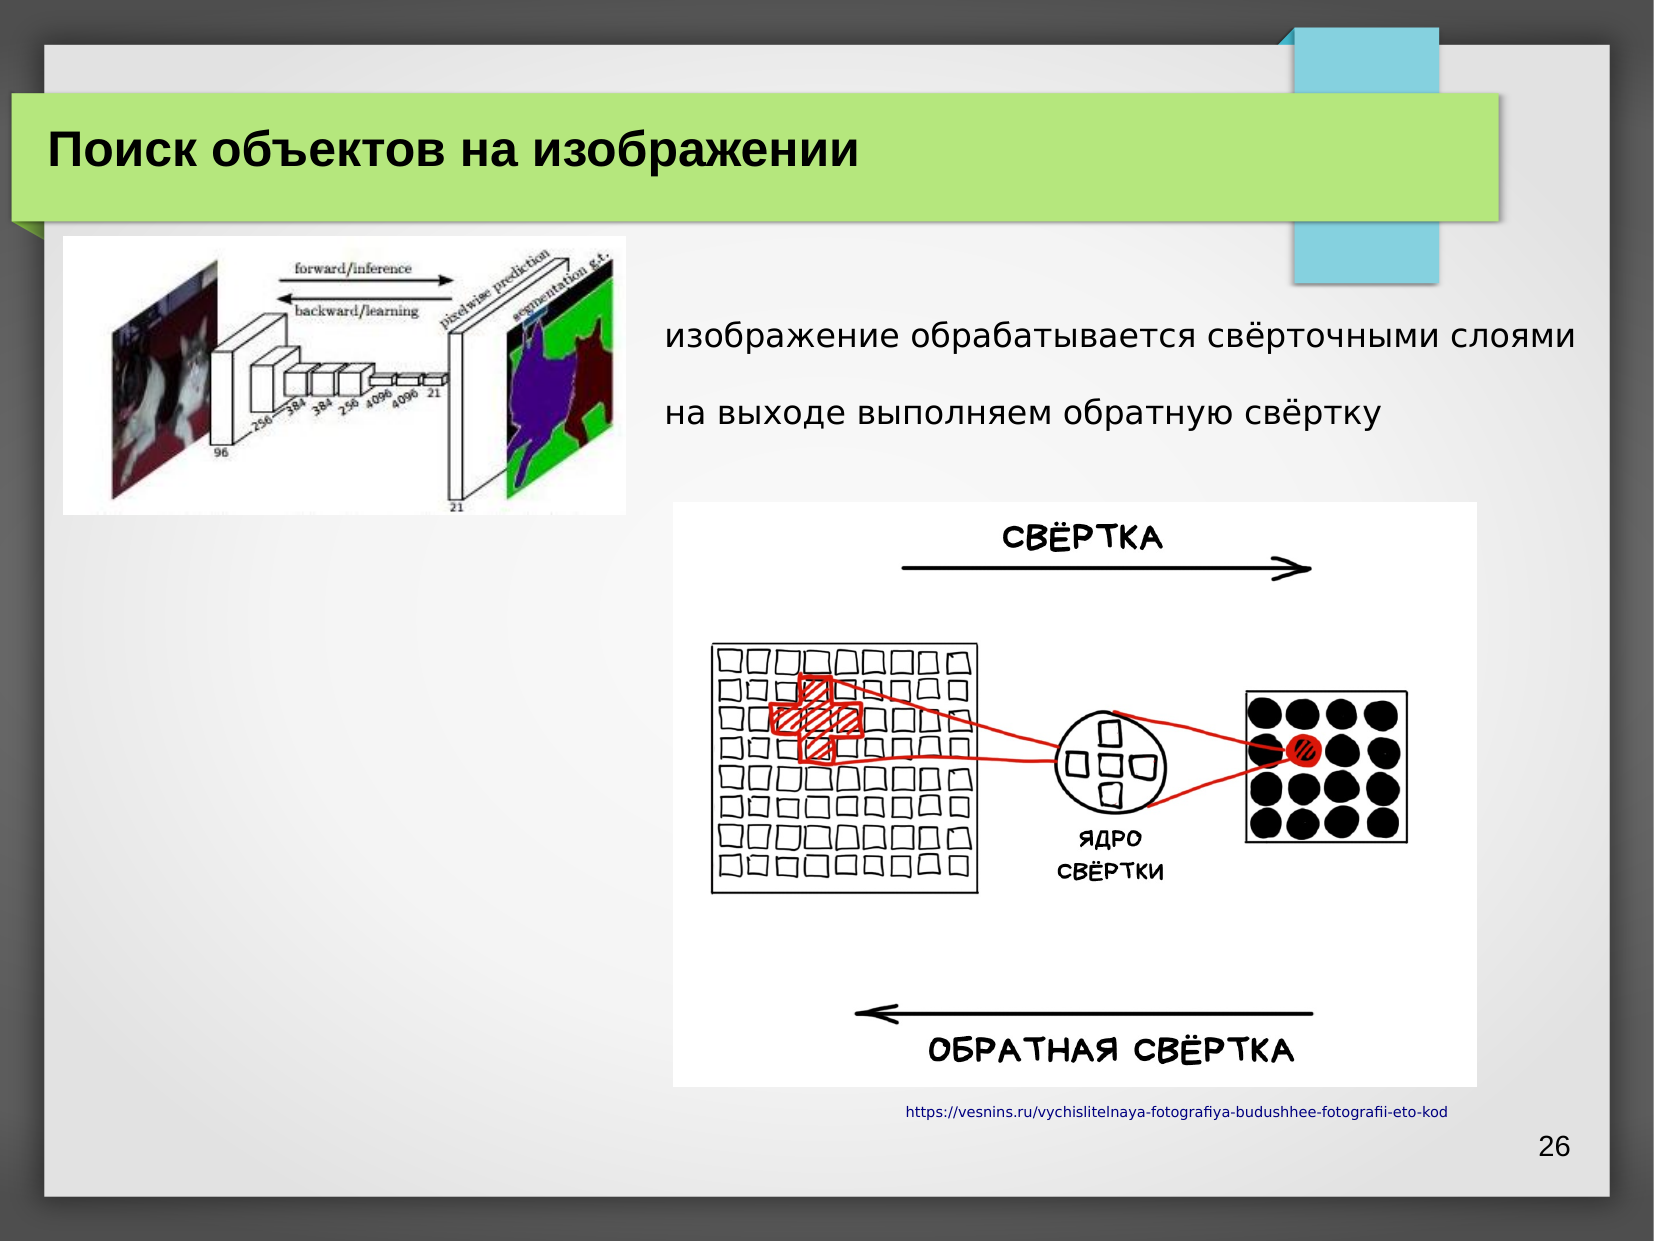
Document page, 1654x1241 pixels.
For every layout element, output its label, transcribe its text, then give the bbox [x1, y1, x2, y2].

picture [0, 0, 1654, 1241]
text_box изображение обрабатывается свёрточными слоями на выходе выполняем обратную свёртку [649, 309, 1602, 441]
title Поиск объектов на изображении [47, 120, 1004, 177]
text_box https://vesnins.ru/vychislitelnaya-fotografiya-budushhee-fotografii-eto-kod [890, 1096, 1477, 1146]
